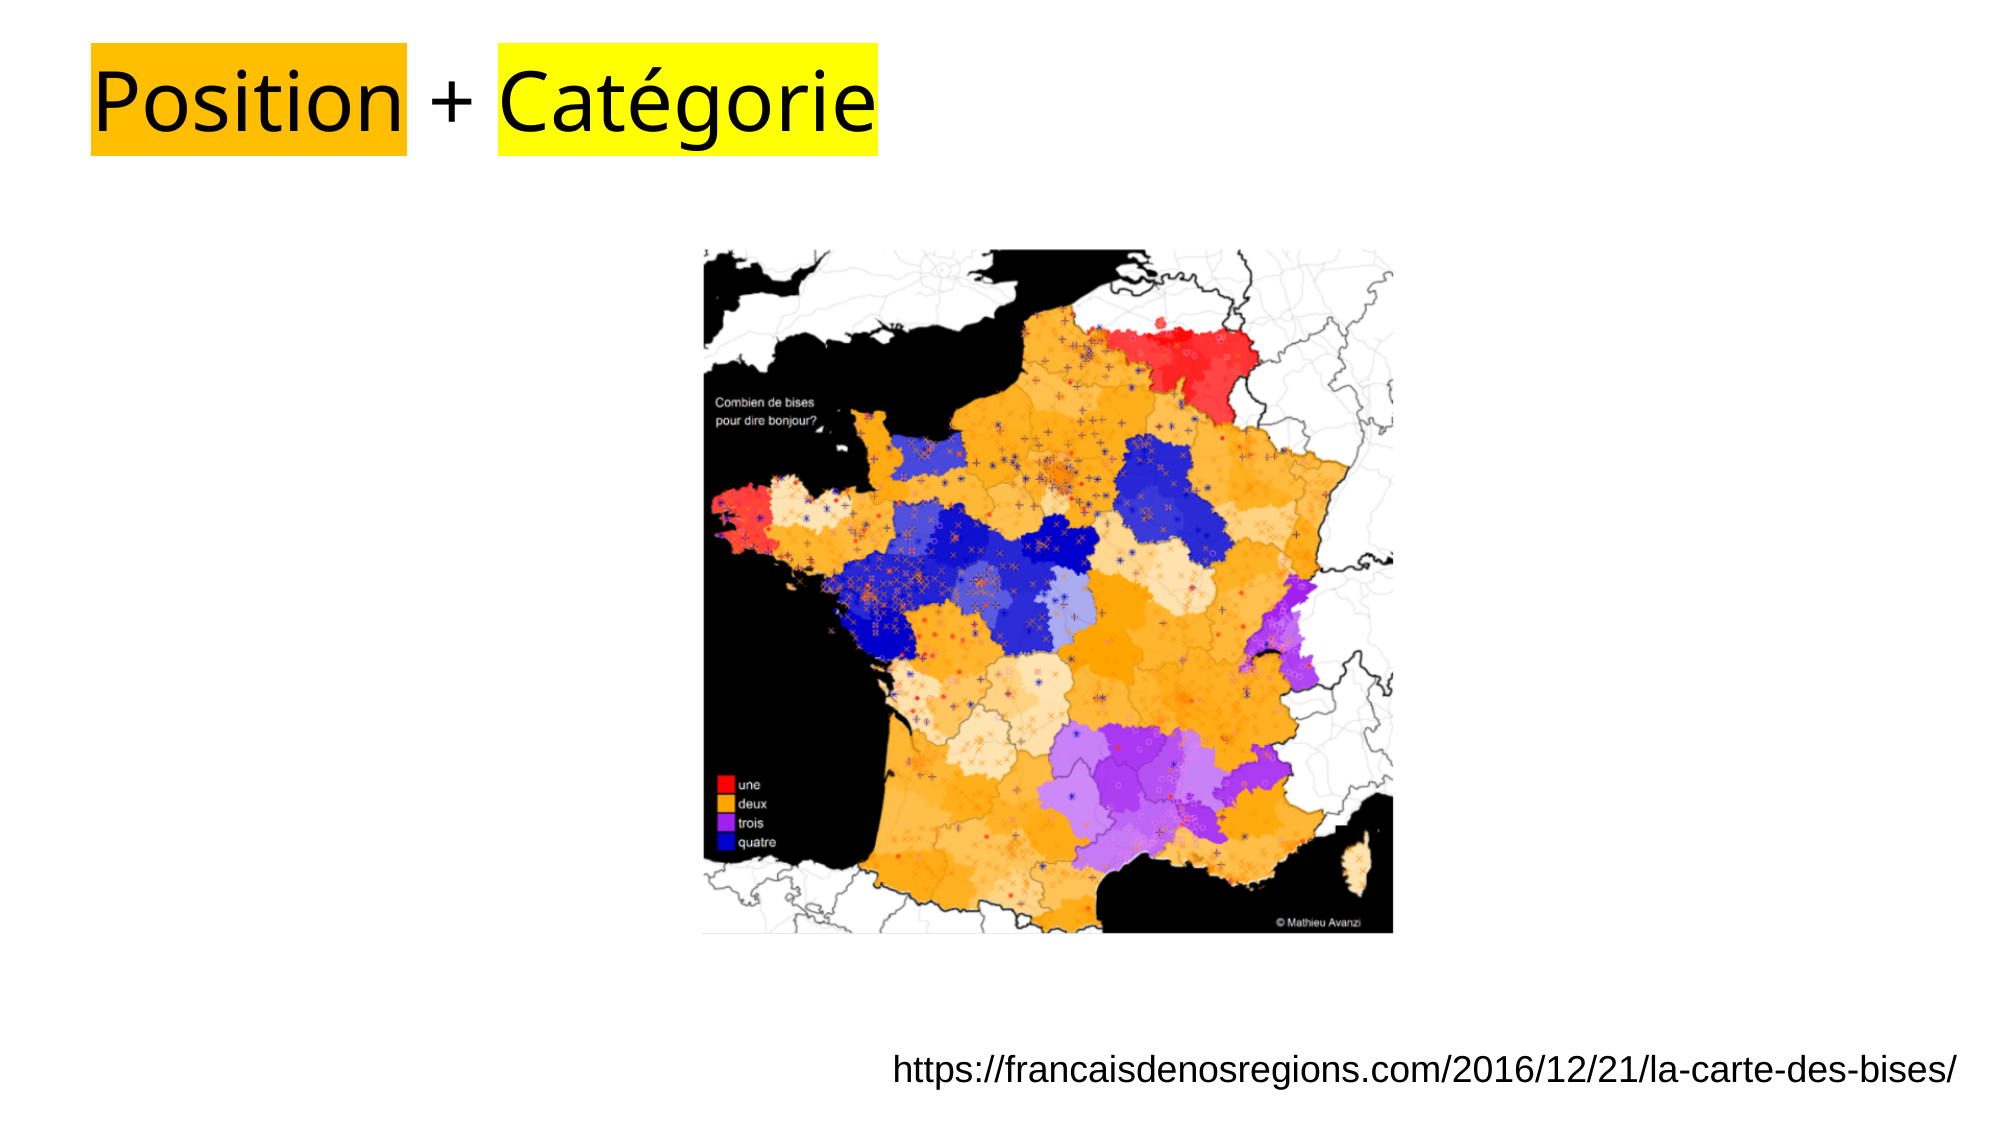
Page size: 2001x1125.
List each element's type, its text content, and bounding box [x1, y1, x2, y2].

text_box Position + Catégorie [76, 35, 1028, 461]
picture [702, 246, 1394, 934]
text_box https://francaisdenosregions.com/2016/12/21/la-carte-des-bises/ [877, 1041, 1973, 1099]
